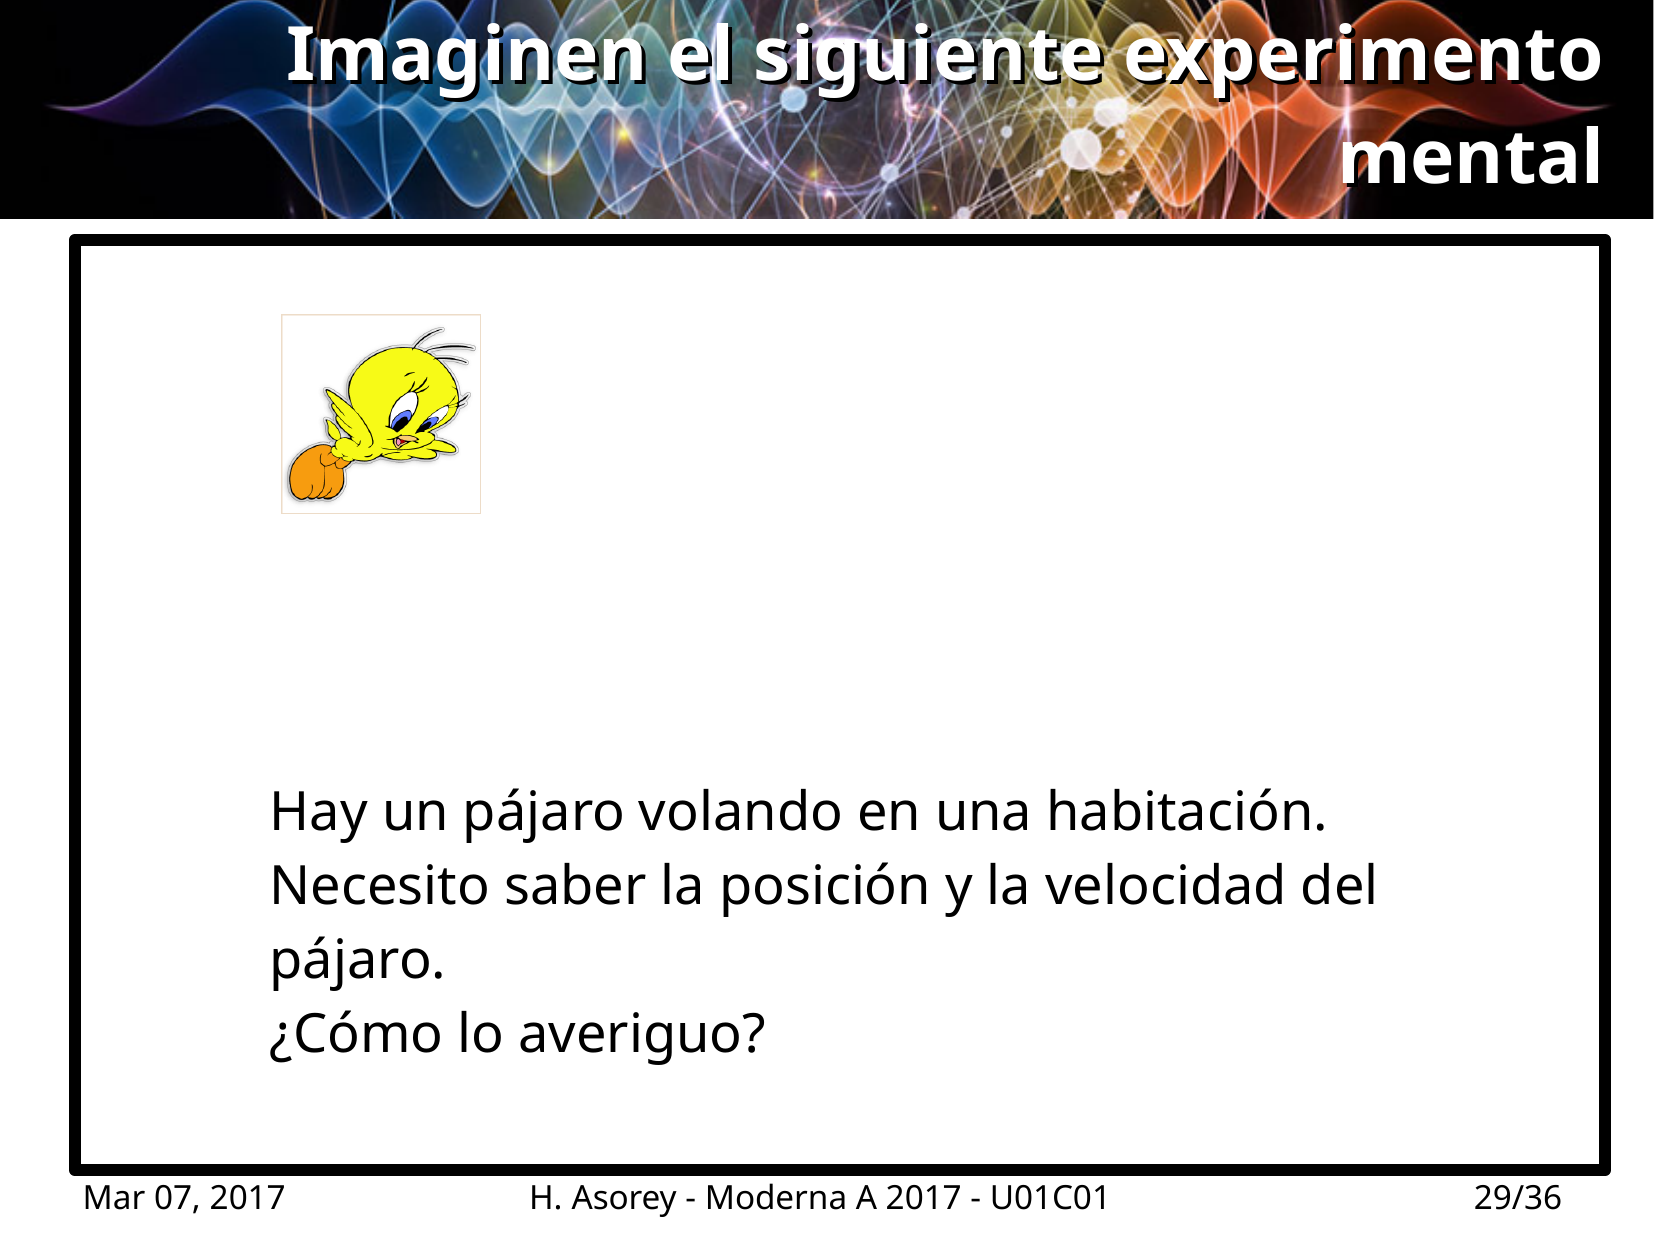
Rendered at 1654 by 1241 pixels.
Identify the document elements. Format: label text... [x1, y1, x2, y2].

text_box Hay un pájaro volando en una habitación. Necesito saber la posición y la velocidad del pájaro. ¿Cómo lo averiguo? [255, 765, 1501, 991]
picture [281, 314, 481, 514]
picture [0, 0, 1654, 219]
title Imaginen el siguiente experimento mental [45, 15, 1606, 191]
